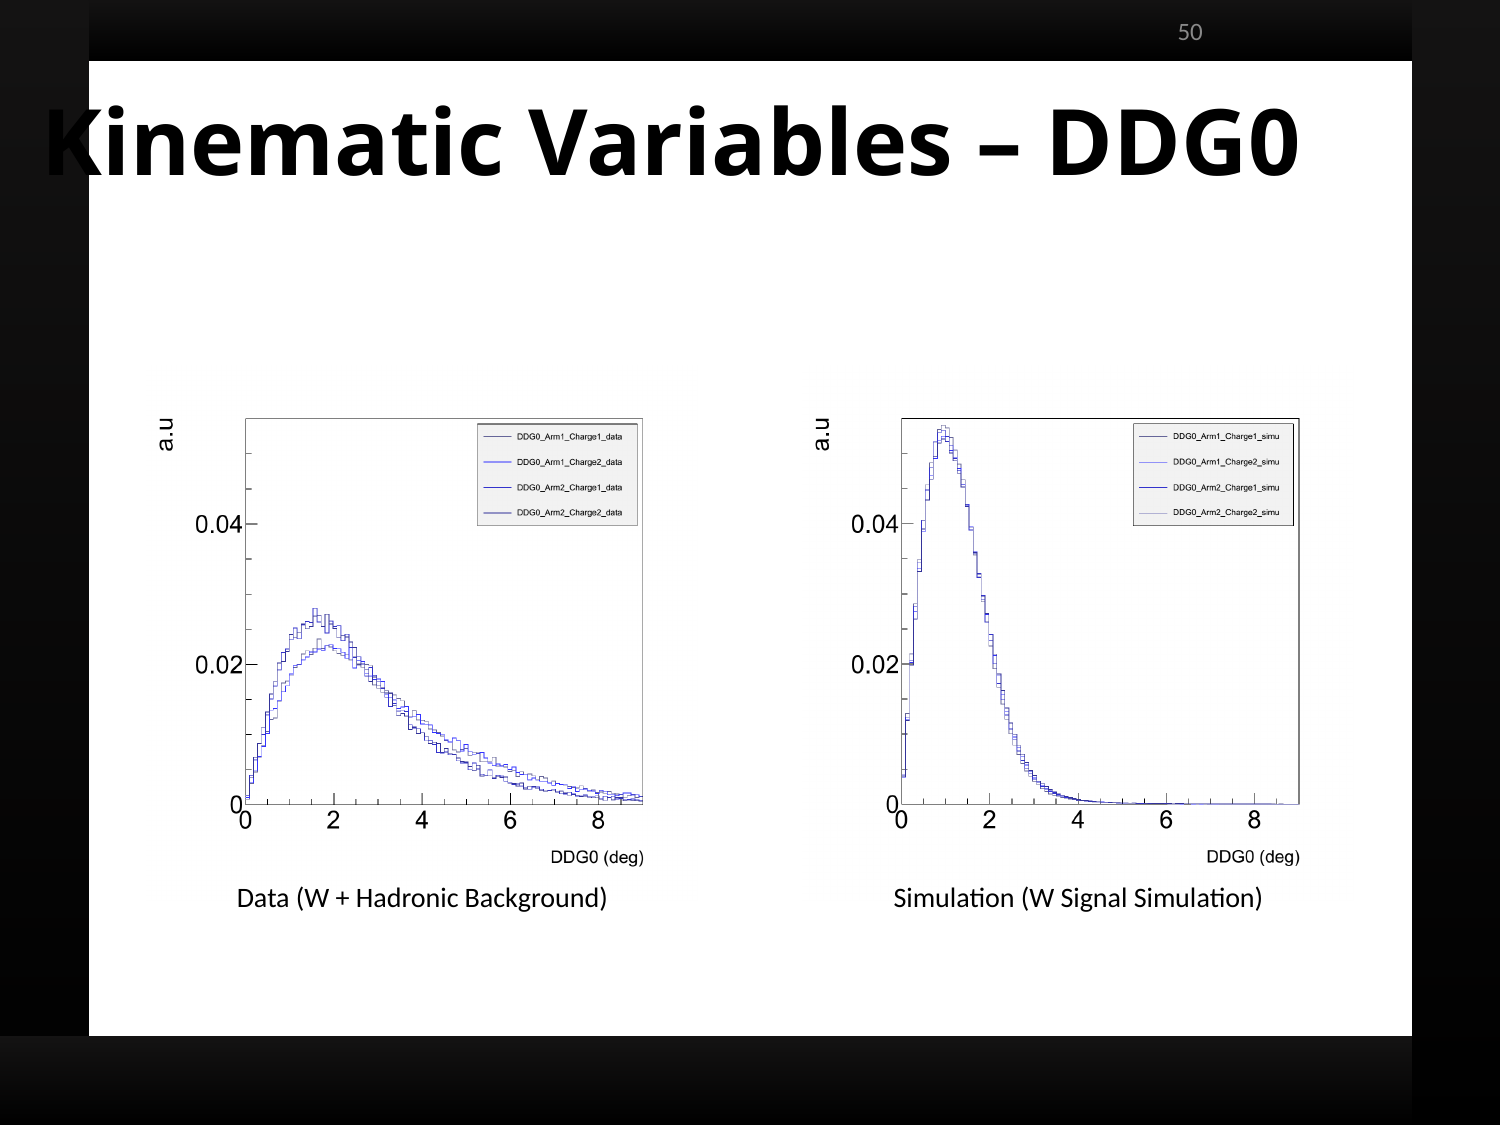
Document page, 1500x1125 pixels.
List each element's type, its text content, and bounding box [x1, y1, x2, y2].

slide_number 50 [1162, 0, 1500, 61]
text_box Simulation (W Signal Simulation) [878, 871, 1286, 922]
text_box Data (W + Hadronic Background) [221, 871, 630, 921]
title Kinematic Variables – DDG0 [26, 71, 1482, 222]
picture [146, 365, 698, 901]
picture [802, 365, 1354, 901]
